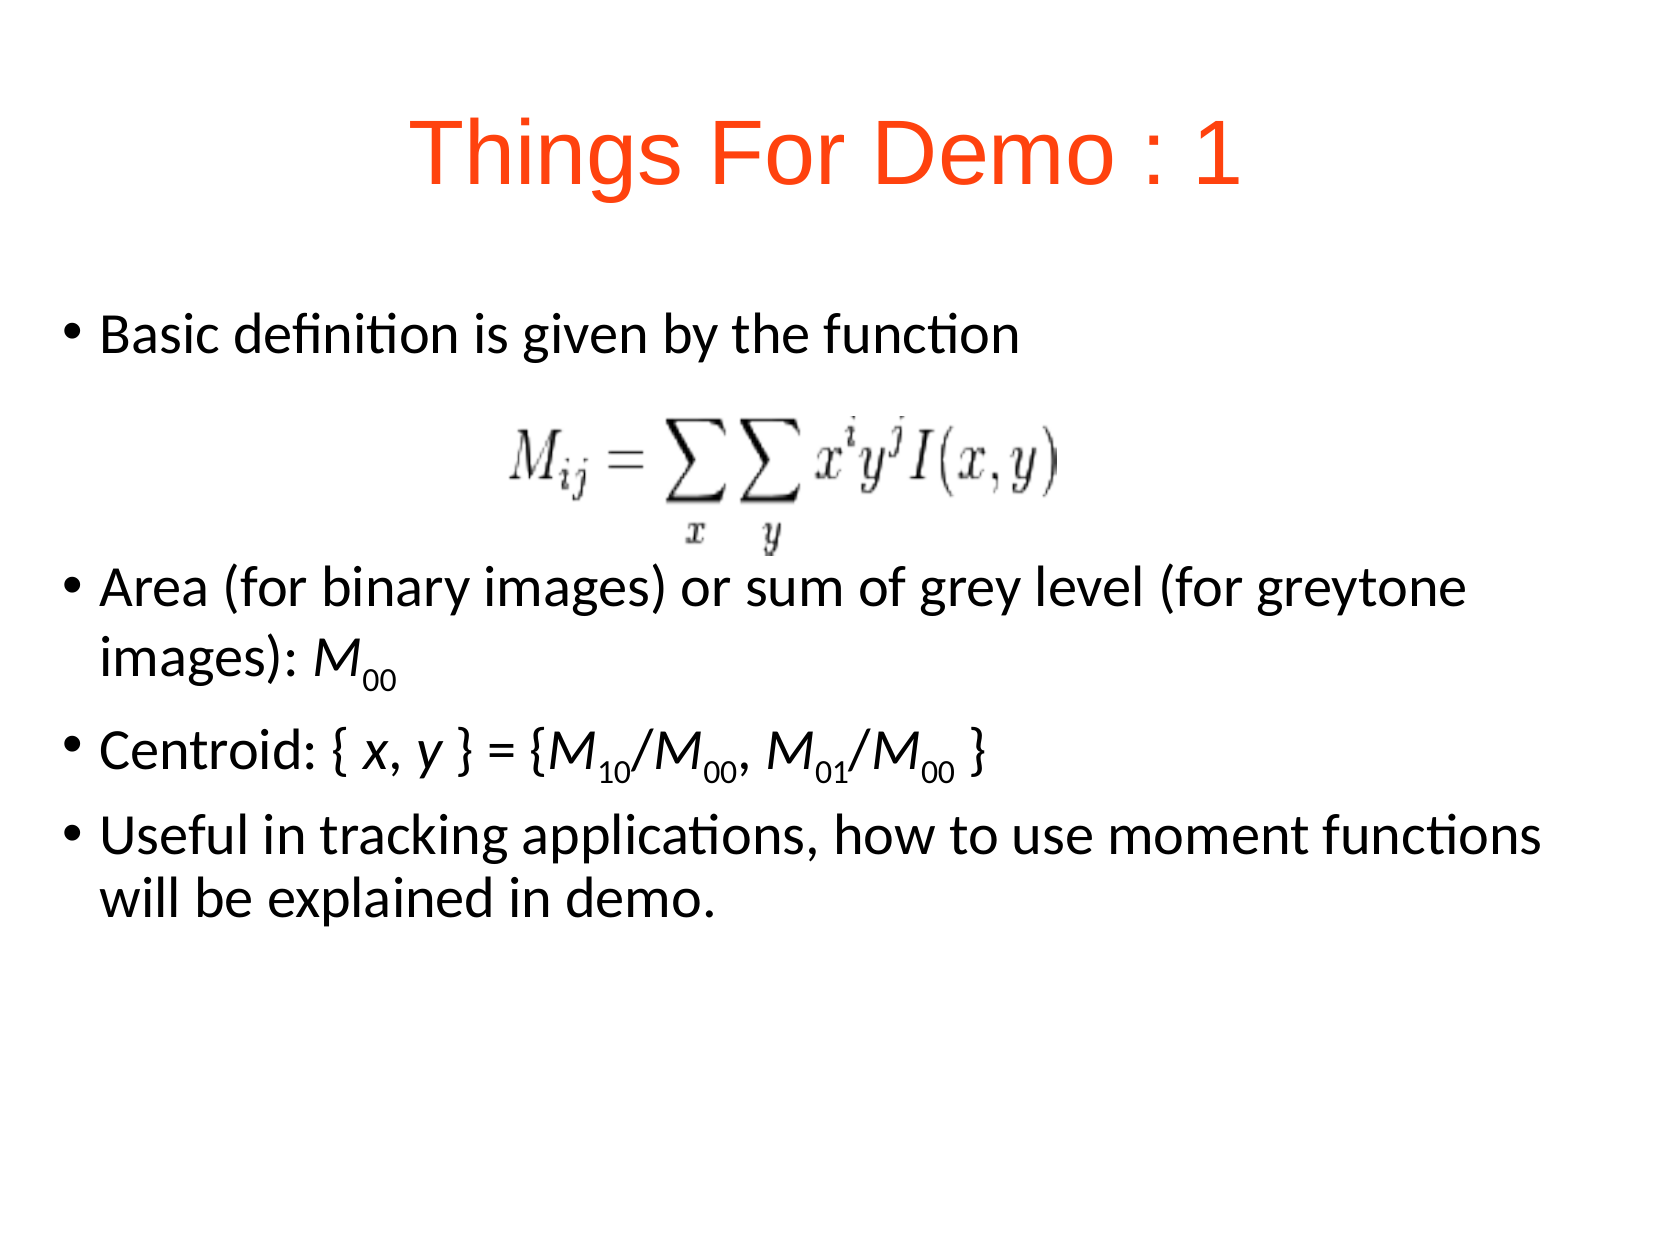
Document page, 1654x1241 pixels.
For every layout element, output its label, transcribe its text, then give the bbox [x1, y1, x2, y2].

title Things For Demo : 1 [82, 49, 1571, 257]
picture [507, 416, 1057, 556]
text_box Basic definition is given by the function Area (for binary images) or sum of grey level (for greytone images): M00 Centroid: { x, y } = {M10/M00, M01/M00 } Useful in tracking applications, how to use moment functions will be explained in demo. [47, 295, 1595, 1099]
